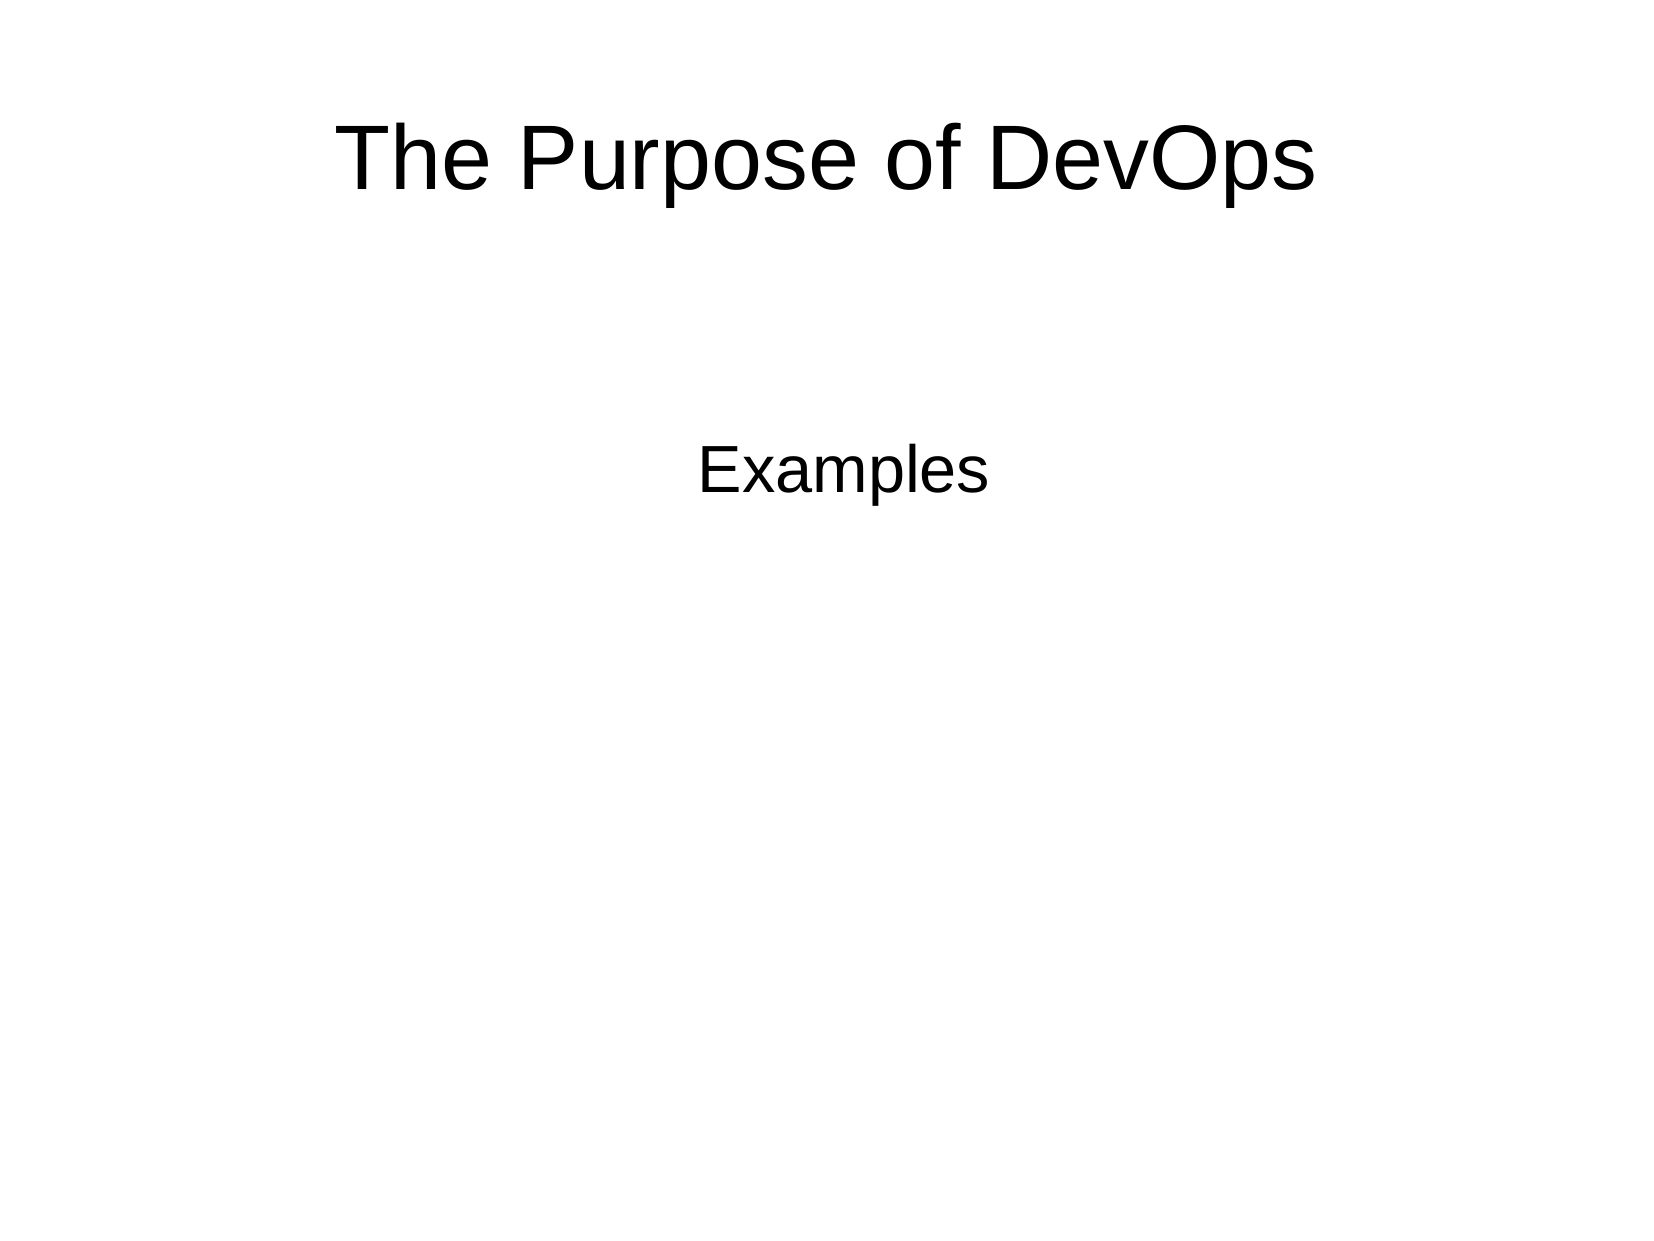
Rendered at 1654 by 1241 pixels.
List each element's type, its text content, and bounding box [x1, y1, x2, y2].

title The Purpose of DevOps [82, 49, 1571, 257]
list Examples [697, 426, 1072, 589]
